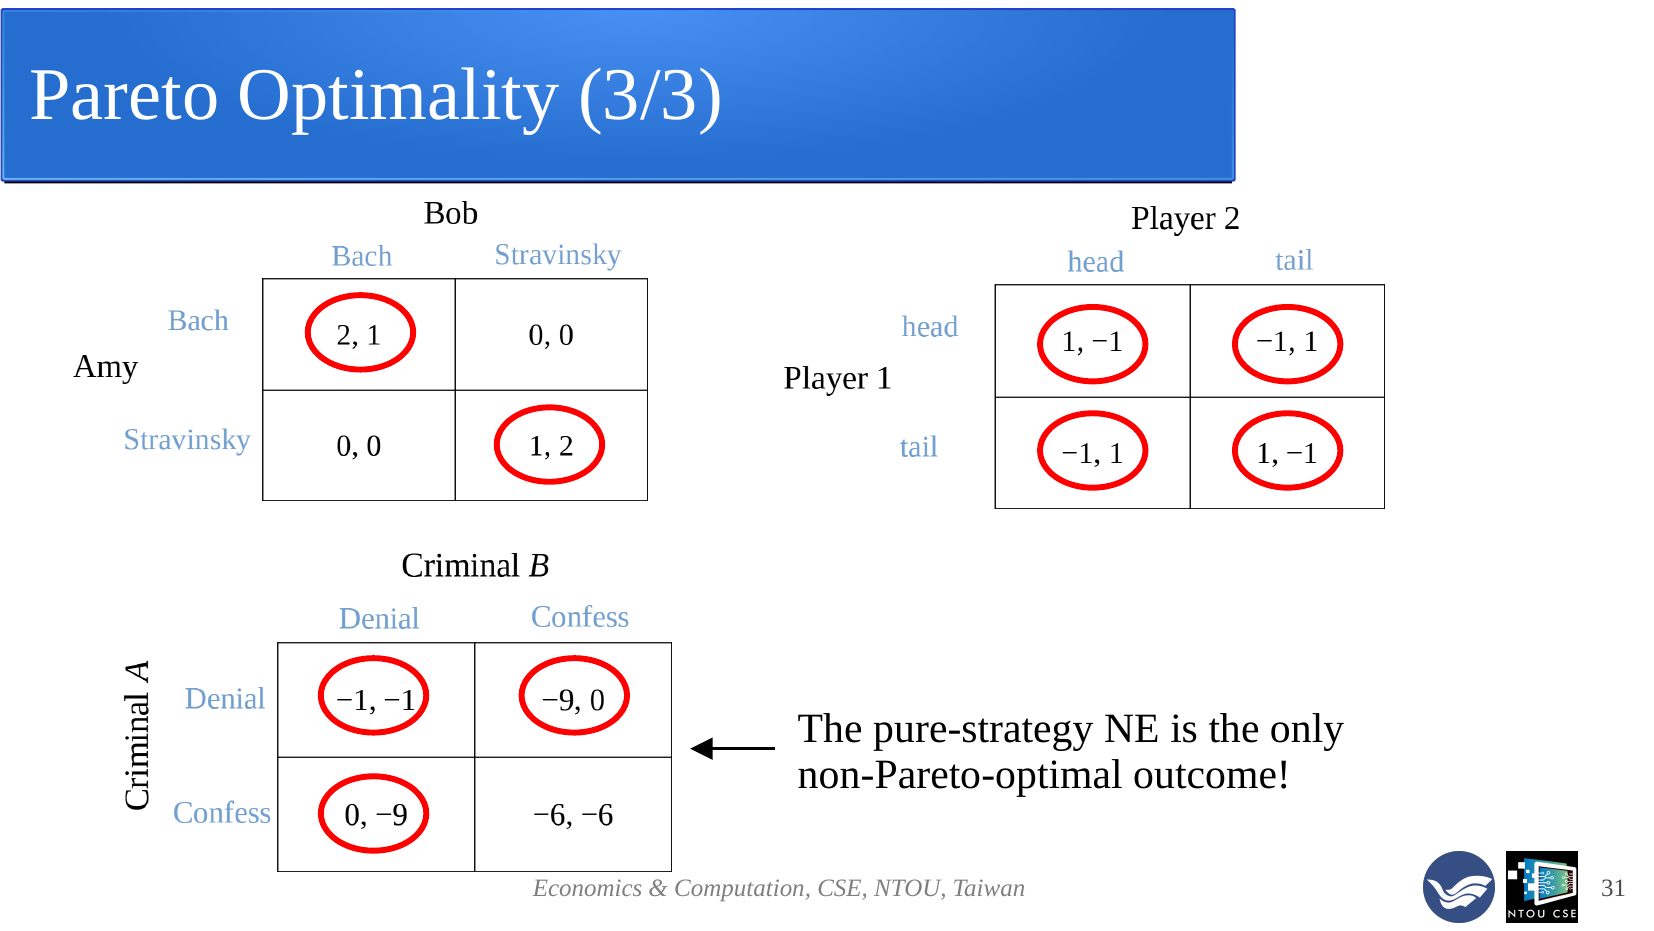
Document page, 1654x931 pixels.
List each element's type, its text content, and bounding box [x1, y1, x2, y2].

picture [783, 205, 1385, 509]
picture [1506, 851, 1578, 923]
picture [72, 200, 648, 501]
text_box The pure-strategy NE is the only non-Pareto-optimal outcome! [783, 697, 1383, 825]
title Pareto Optimality (3/3) [29, 17, 1138, 172]
picture [1423, 851, 1495, 923]
picture [124, 552, 672, 872]
